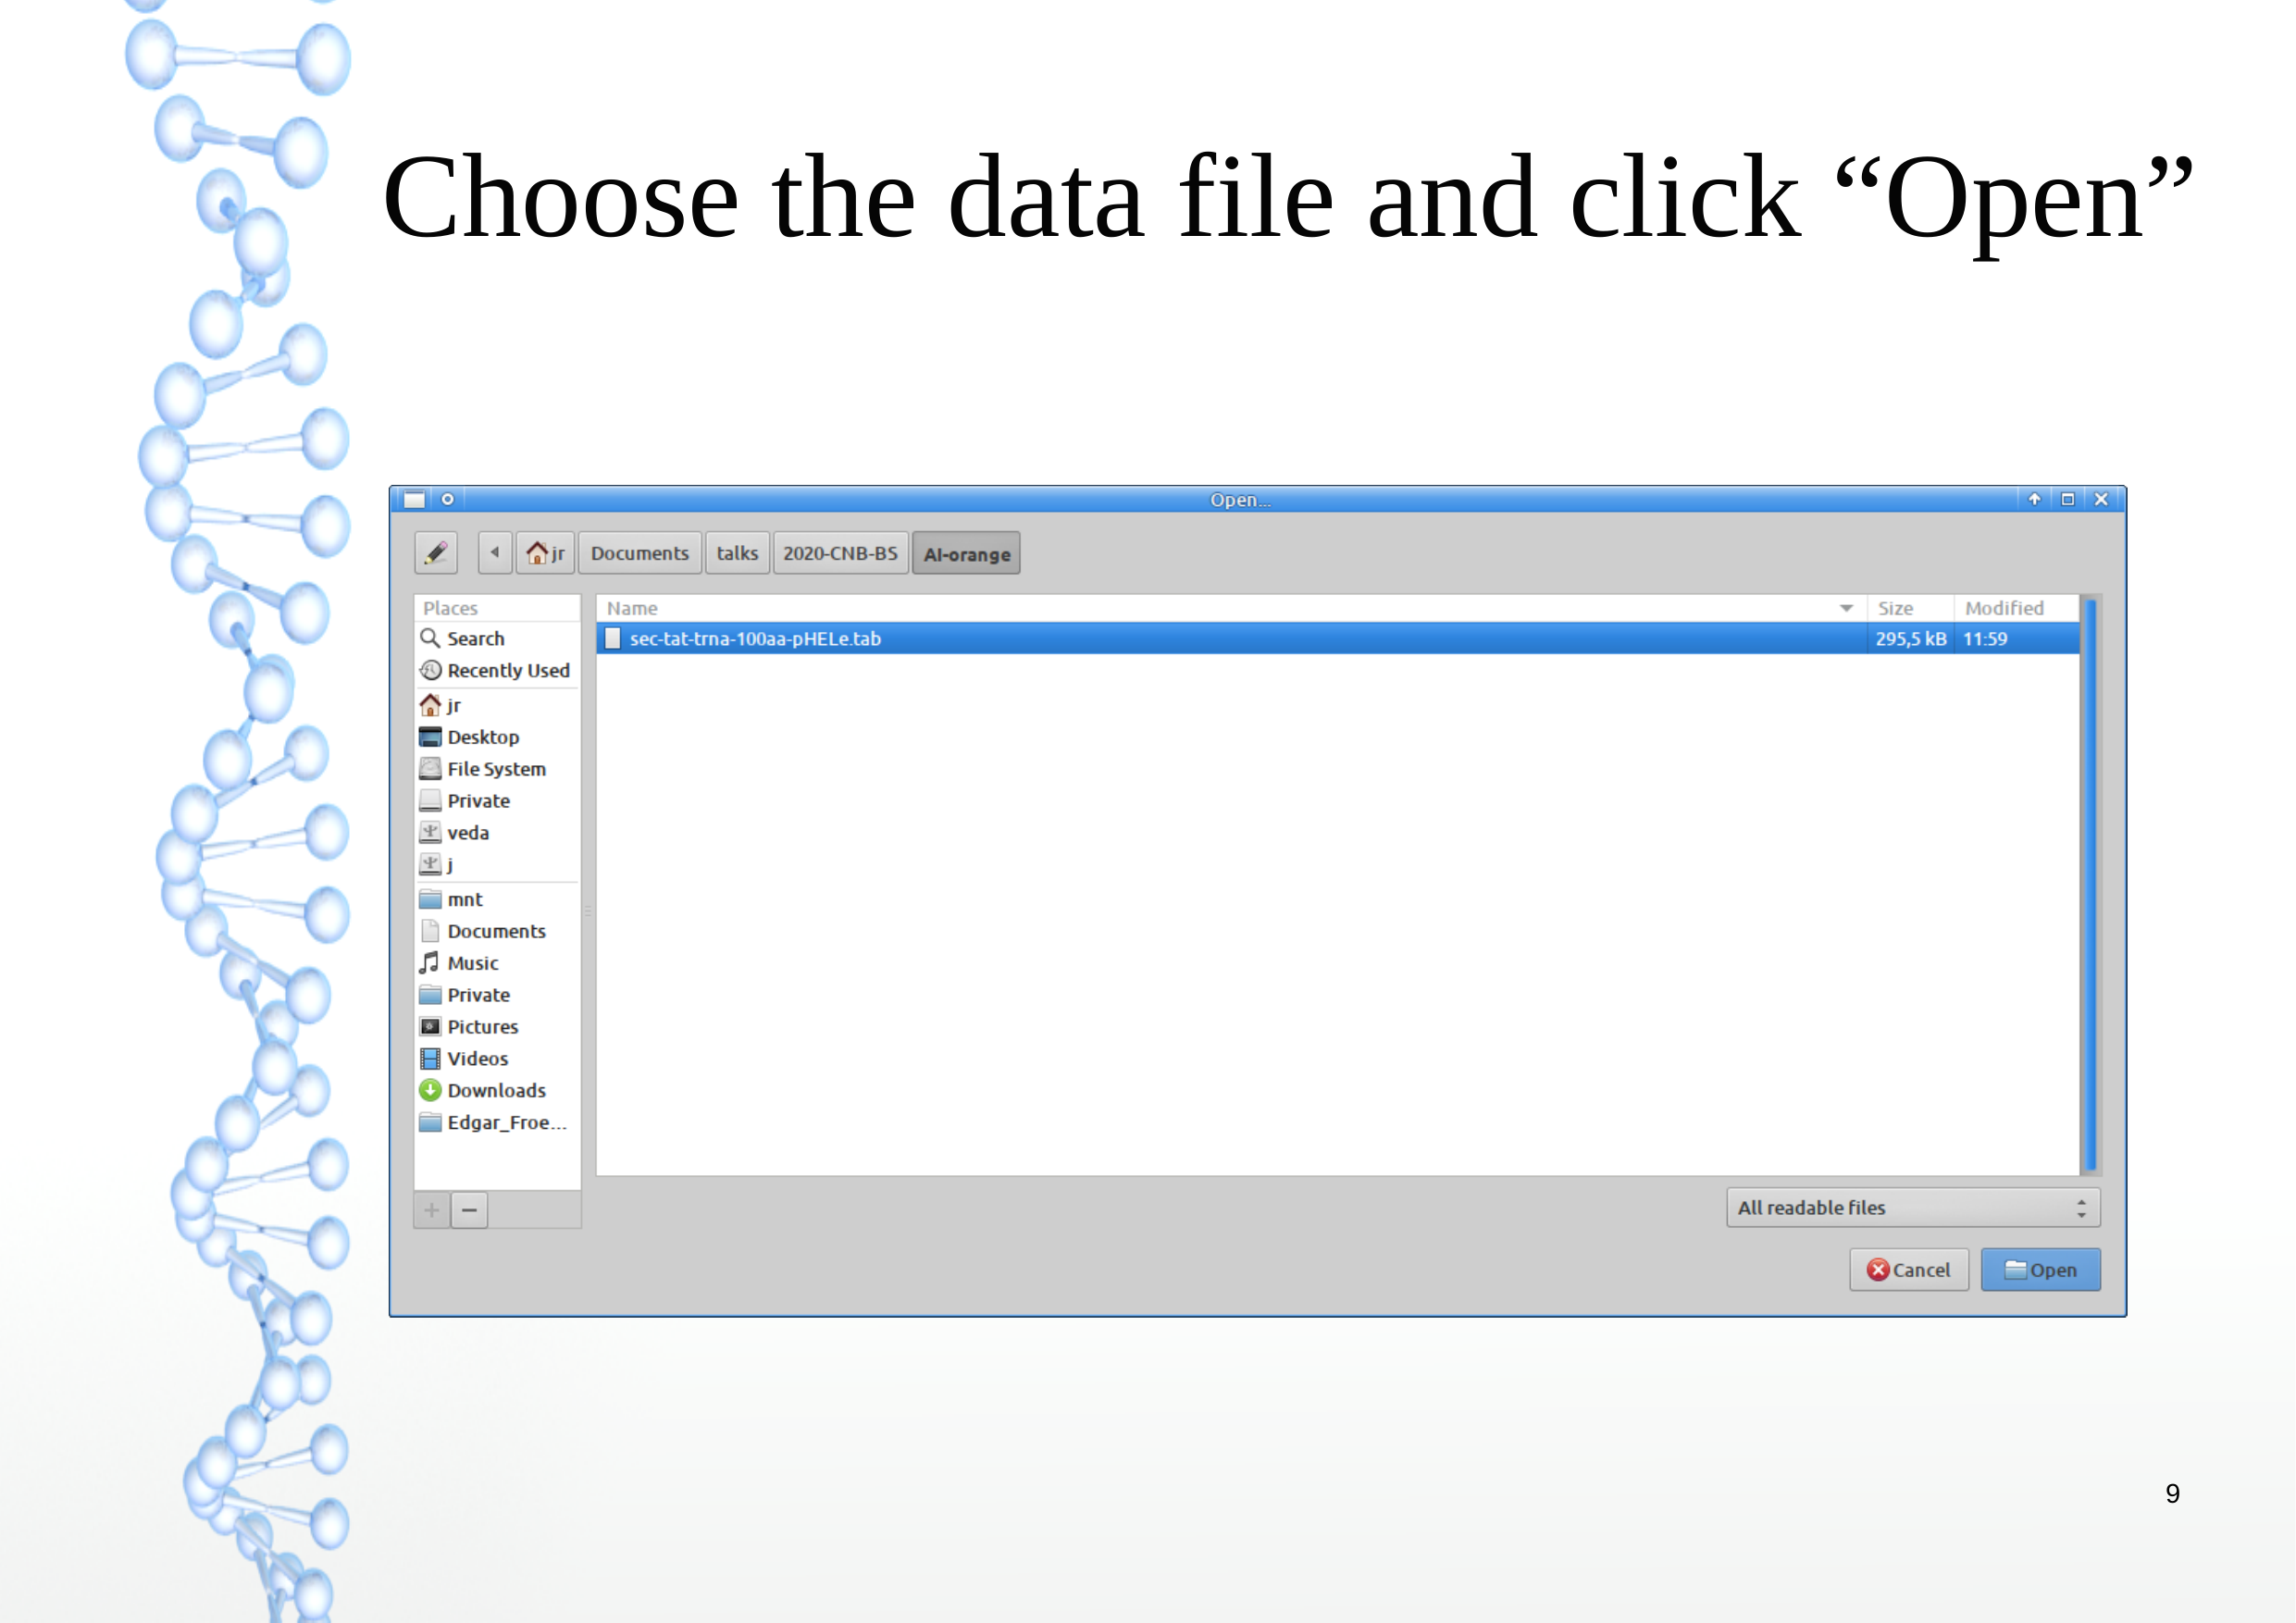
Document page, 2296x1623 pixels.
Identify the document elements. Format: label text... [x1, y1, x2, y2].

title Choose the data file and click “Open” [368, 61, 2214, 330]
picture [0, 0, 2296, 1623]
